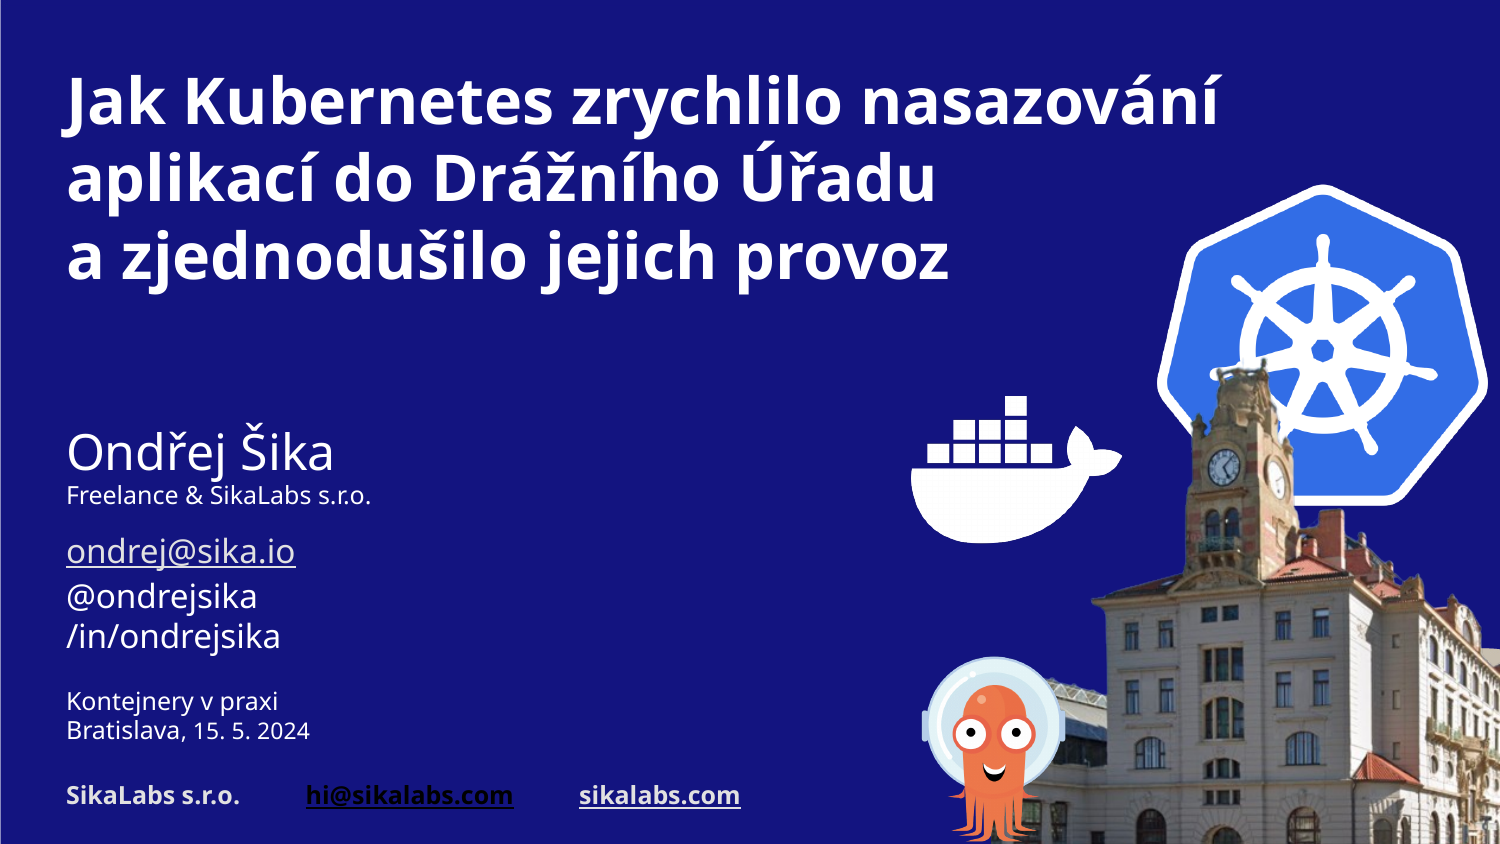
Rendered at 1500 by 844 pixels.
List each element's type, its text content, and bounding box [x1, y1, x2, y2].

subtitle Ondřej Šika Freelance & SikaLabs s.r.o. ondrej@sika.io @ondrejsika /in/ondrejsika Kontejnery v praxi Bratislava, 15. 5. 2024 [51, 495, 991, 760]
title Jak Kubernetes zrychlilo nasazování aplikací do Drážního Úřadu a zjednodušilo jejich provoz [51, 44, 1449, 459]
picture [0, 0, 1500, 844]
